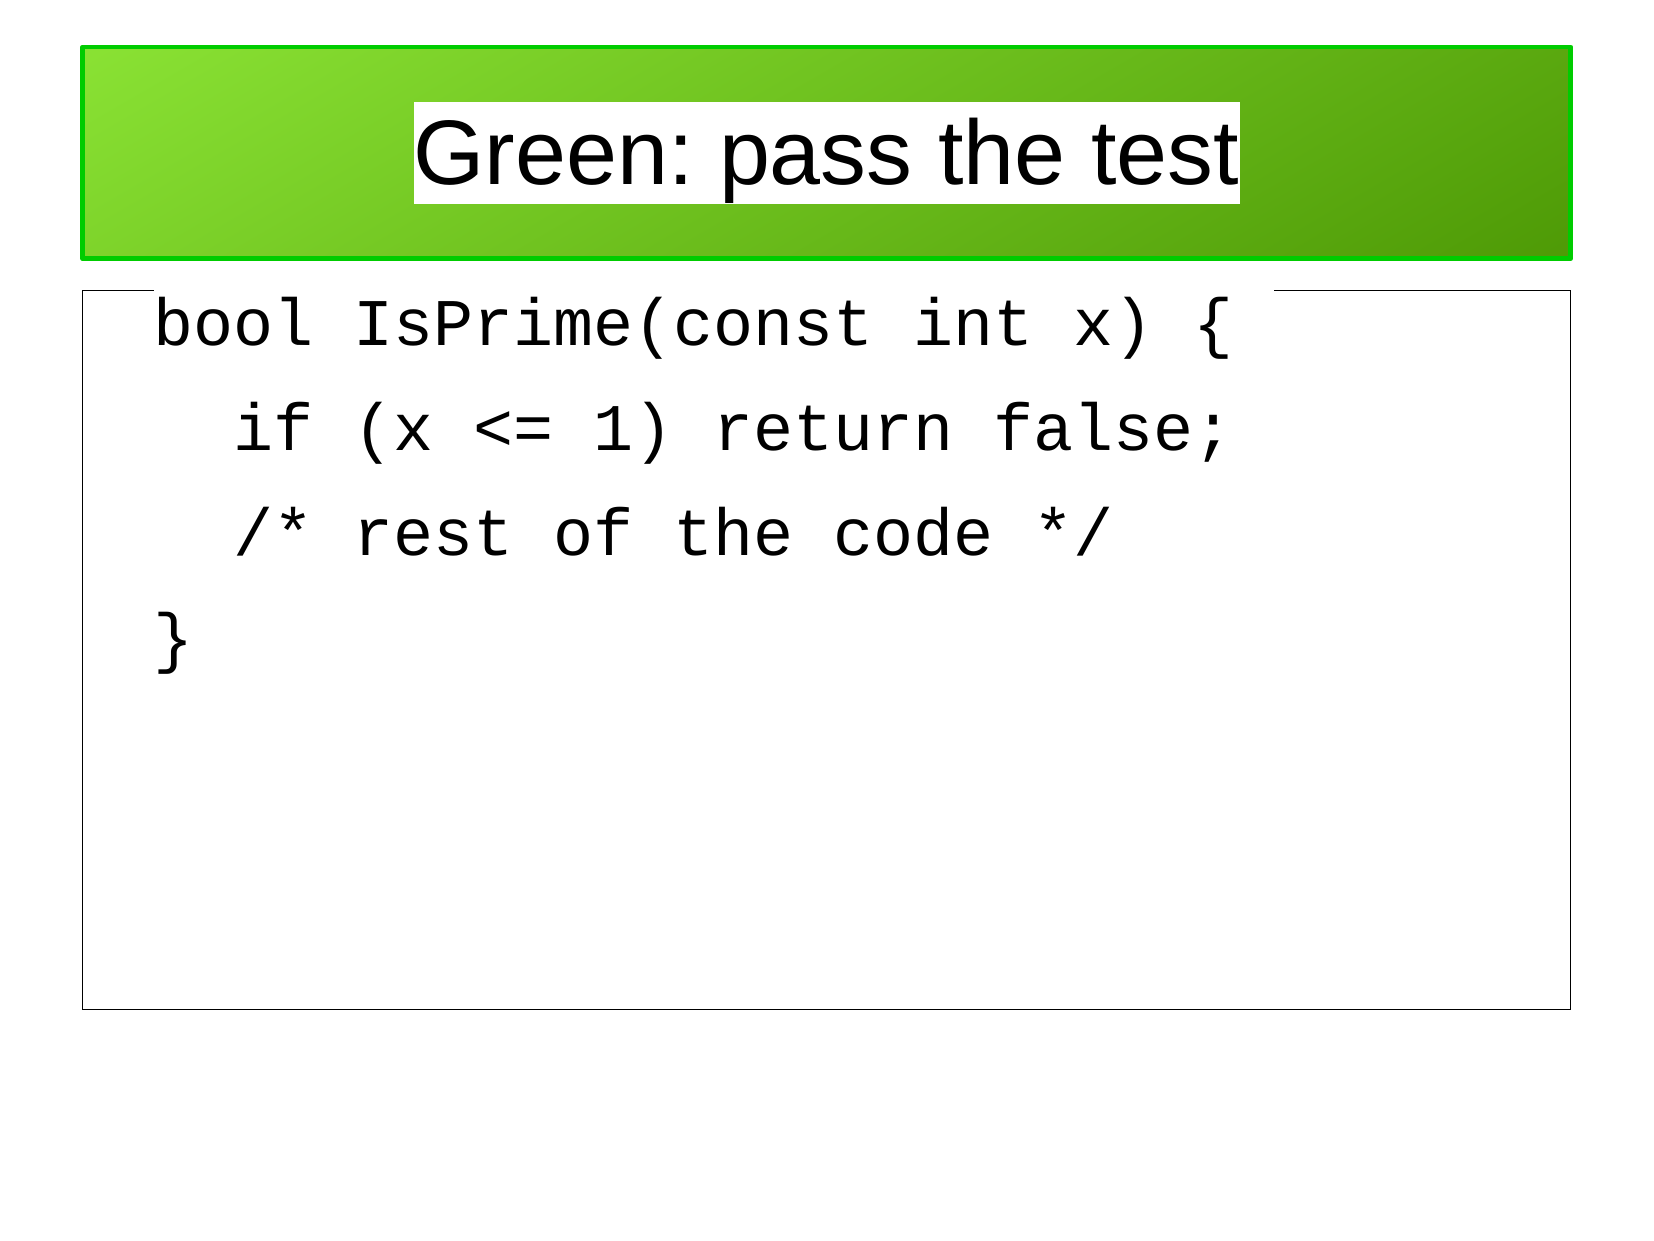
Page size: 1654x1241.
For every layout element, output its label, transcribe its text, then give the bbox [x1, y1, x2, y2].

title Green: pass the test [82, 47, 1571, 259]
list bool IsPrime(const int x) { if (x <= 1) return false; /* rest of the code */ } [82, 290, 1571, 1010]
